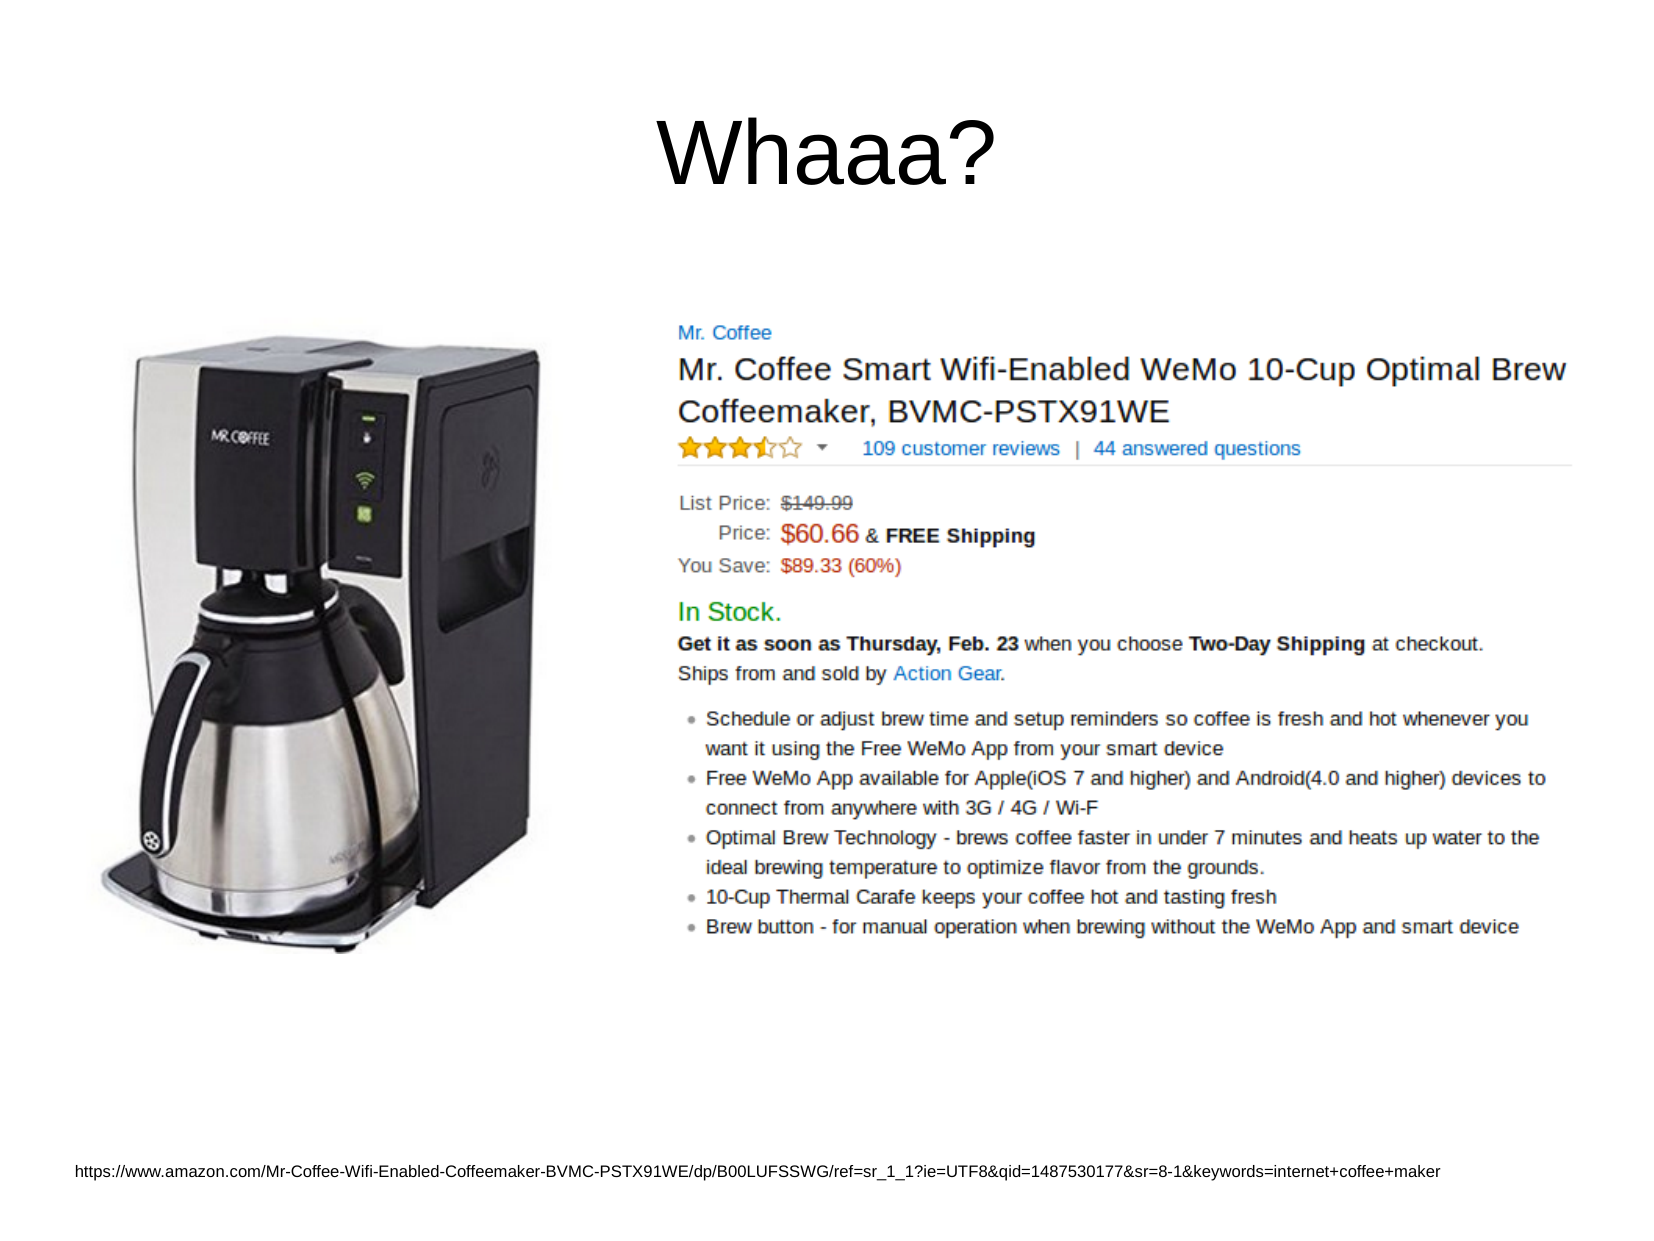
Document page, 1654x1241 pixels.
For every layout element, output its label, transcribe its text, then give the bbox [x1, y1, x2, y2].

title Whaaa? [82, 49, 1571, 257]
text_box https://www.amazon.com/Mr-Coffee-Wifi-Enabled-Coffeemaker-BVMC-PSTX91WE/dp/B00LUFSSWG/ref=sr_1_1?ie=UTF8&qid=1487530177&sr=8-1&keywords=internet+coffee+maker [60, 1155, 1606, 1201]
picture [65, 296, 1602, 954]
